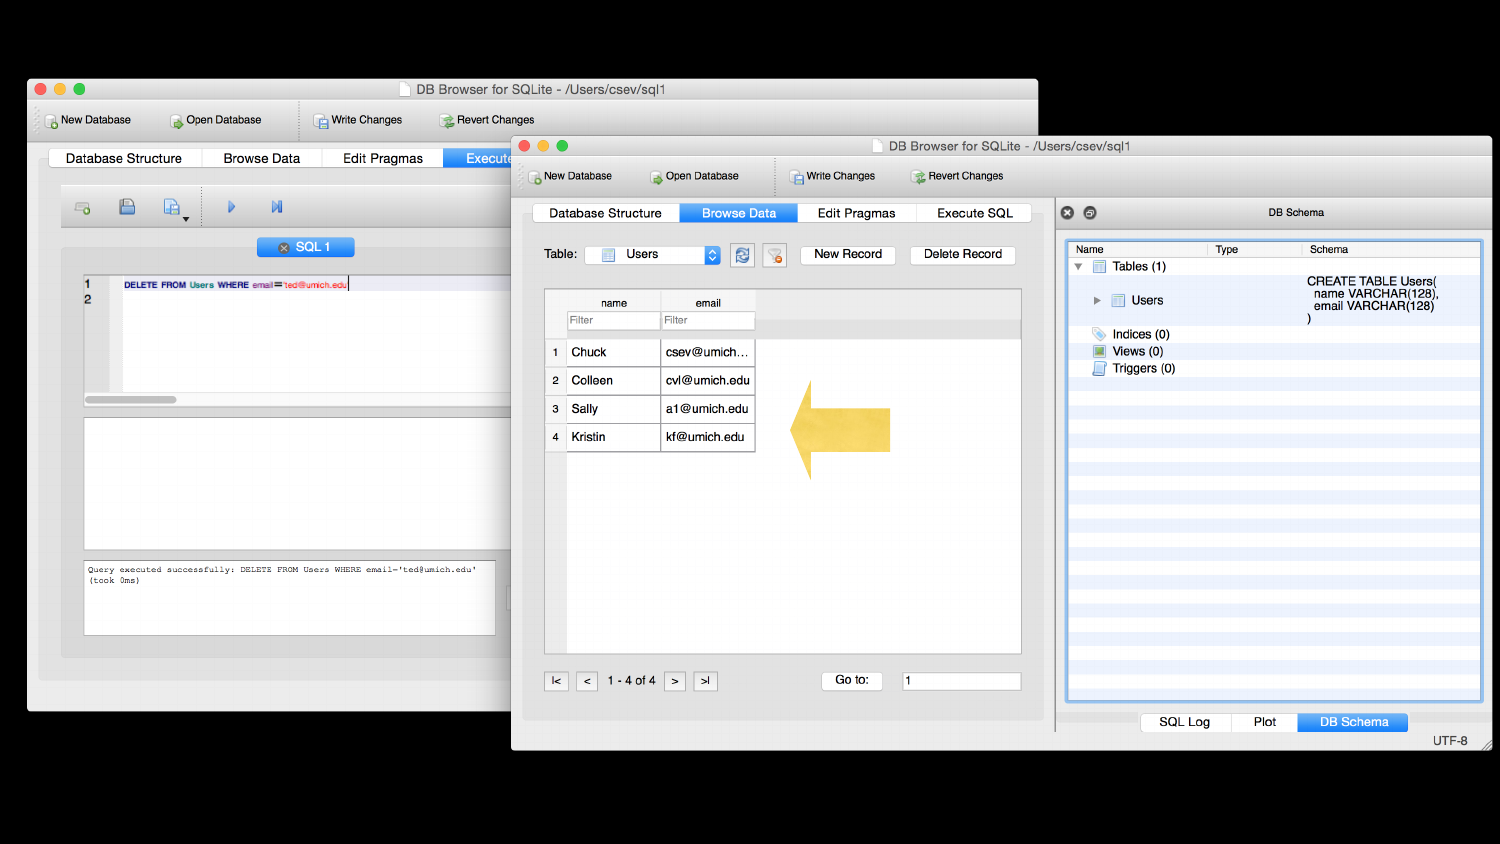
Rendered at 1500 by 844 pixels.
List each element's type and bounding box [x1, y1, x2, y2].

text_box [790, 380, 891, 481]
picture [0, 47, 1500, 826]
